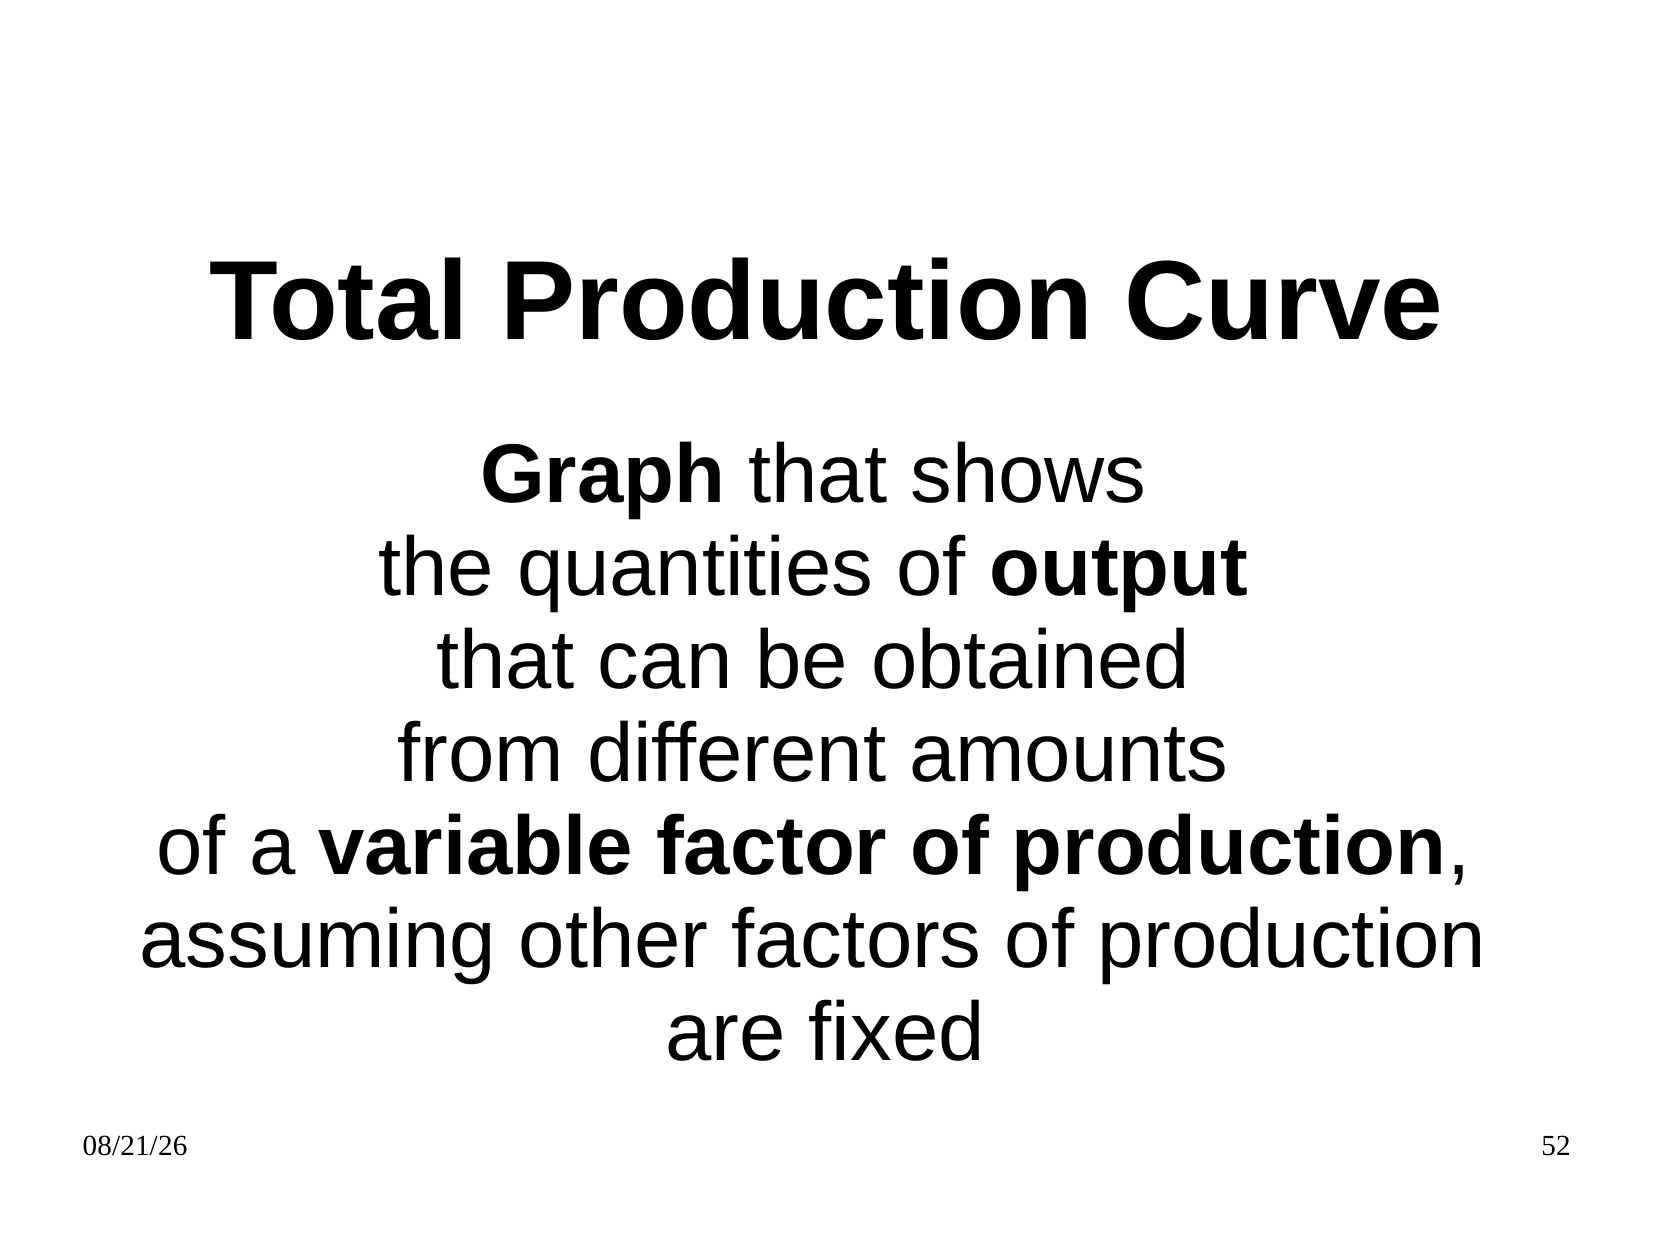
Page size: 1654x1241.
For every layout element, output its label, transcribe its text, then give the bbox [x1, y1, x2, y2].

subtitle Graph that shows the quantities of output that can be obtained from different amounts of a variable factor of production, assuming other factors of production are fixed [80, 426, 1570, 1079]
title Total Production Curve [82, 197, 1571, 405]
